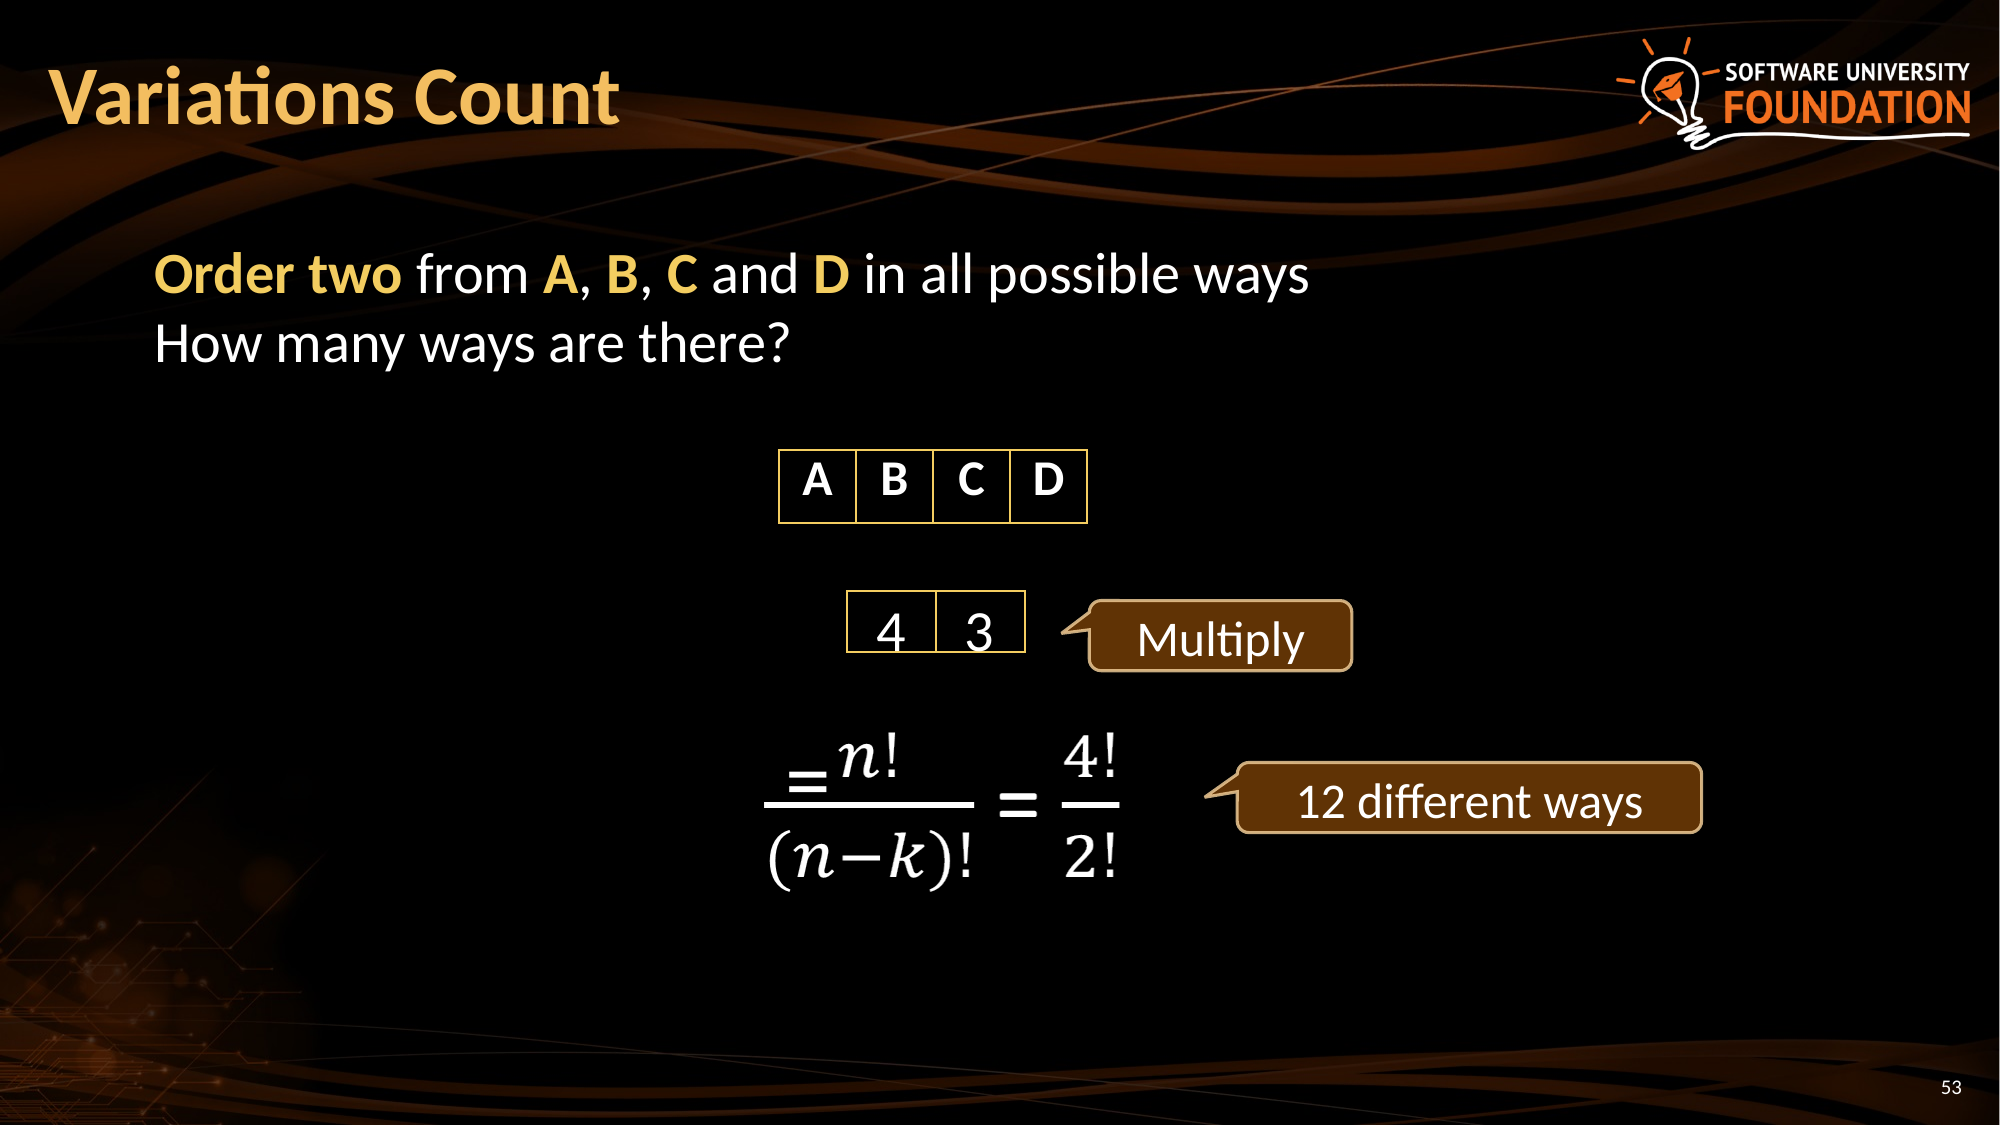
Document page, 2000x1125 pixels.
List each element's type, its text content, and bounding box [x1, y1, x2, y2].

text_box [749, 712, 1316, 910]
table_header [1009, 592, 1024, 651]
text_box 4 [862, 585, 922, 671]
table_header C [934, 451, 1009, 522]
slide_number <number> [1897, 1070, 1968, 1103]
text_box Order two from A, B, C and D in all possible ways How many ways are there? [139, 227, 1326, 383]
picture [0, 0, 2000, 1125]
text_box 3 [949, 585, 1009, 671]
table_header B [857, 451, 932, 522]
text_box Multiply [1061, 600, 1352, 671]
title Variations Count [30, 6, 1602, 189]
table_header [922, 592, 935, 651]
table_header A [780, 451, 855, 522]
table_header [937, 592, 949, 651]
text_box 12 different ways [1316, 762, 1702, 833]
table_header D [1011, 451, 1086, 522]
table_header [848, 592, 862, 651]
